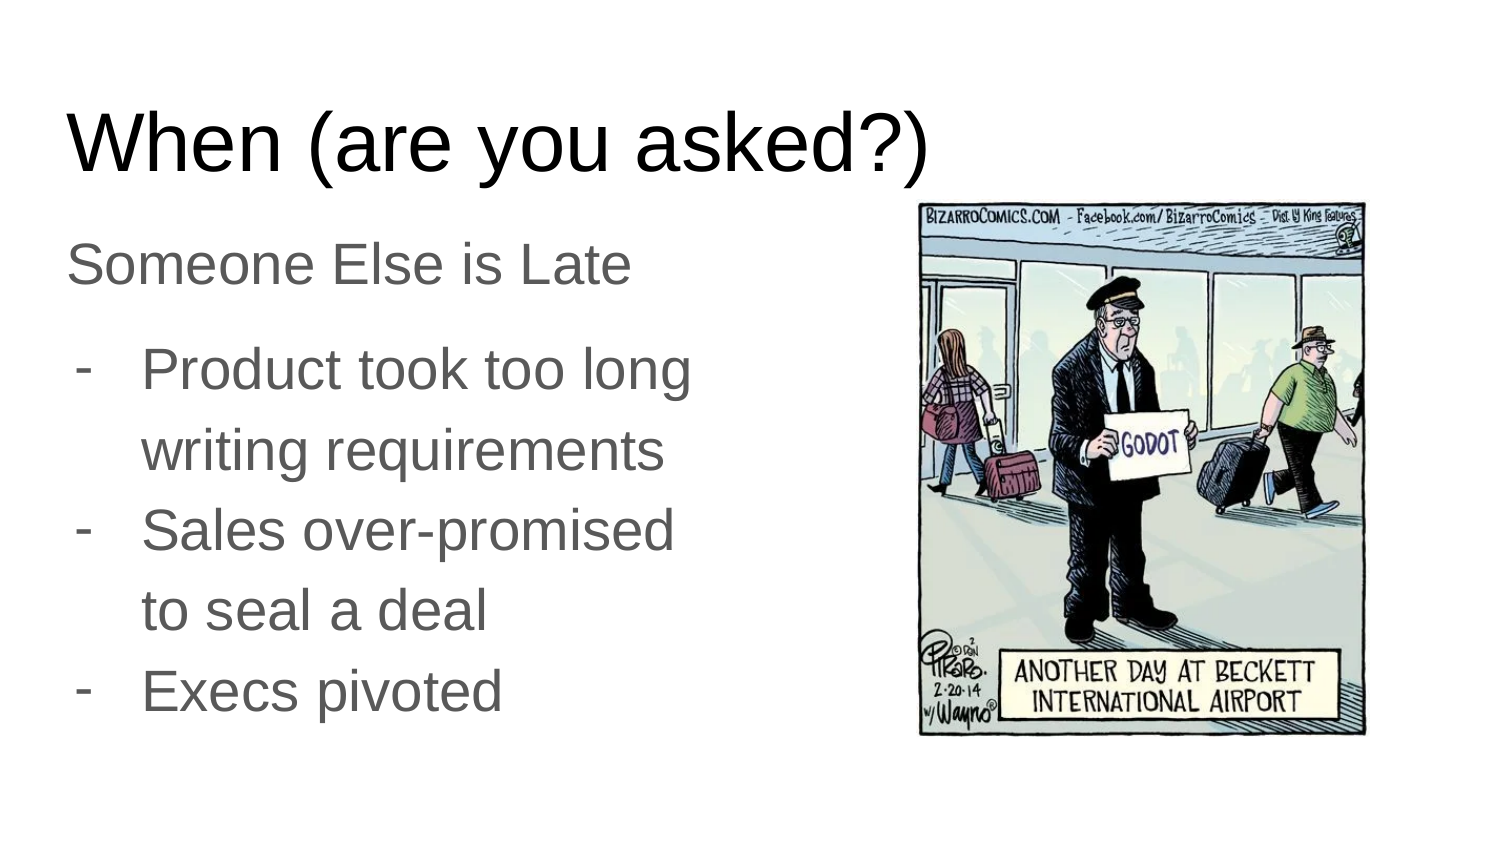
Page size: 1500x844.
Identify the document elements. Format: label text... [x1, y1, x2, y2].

list Someone Else is Late Product took too long writing requirements Sales over-promised to seal a deal Execs pivoted [51, 189, 750, 750]
picture [916, 199, 1370, 739]
title When (are you asked?) [51, 72, 1449, 167]
